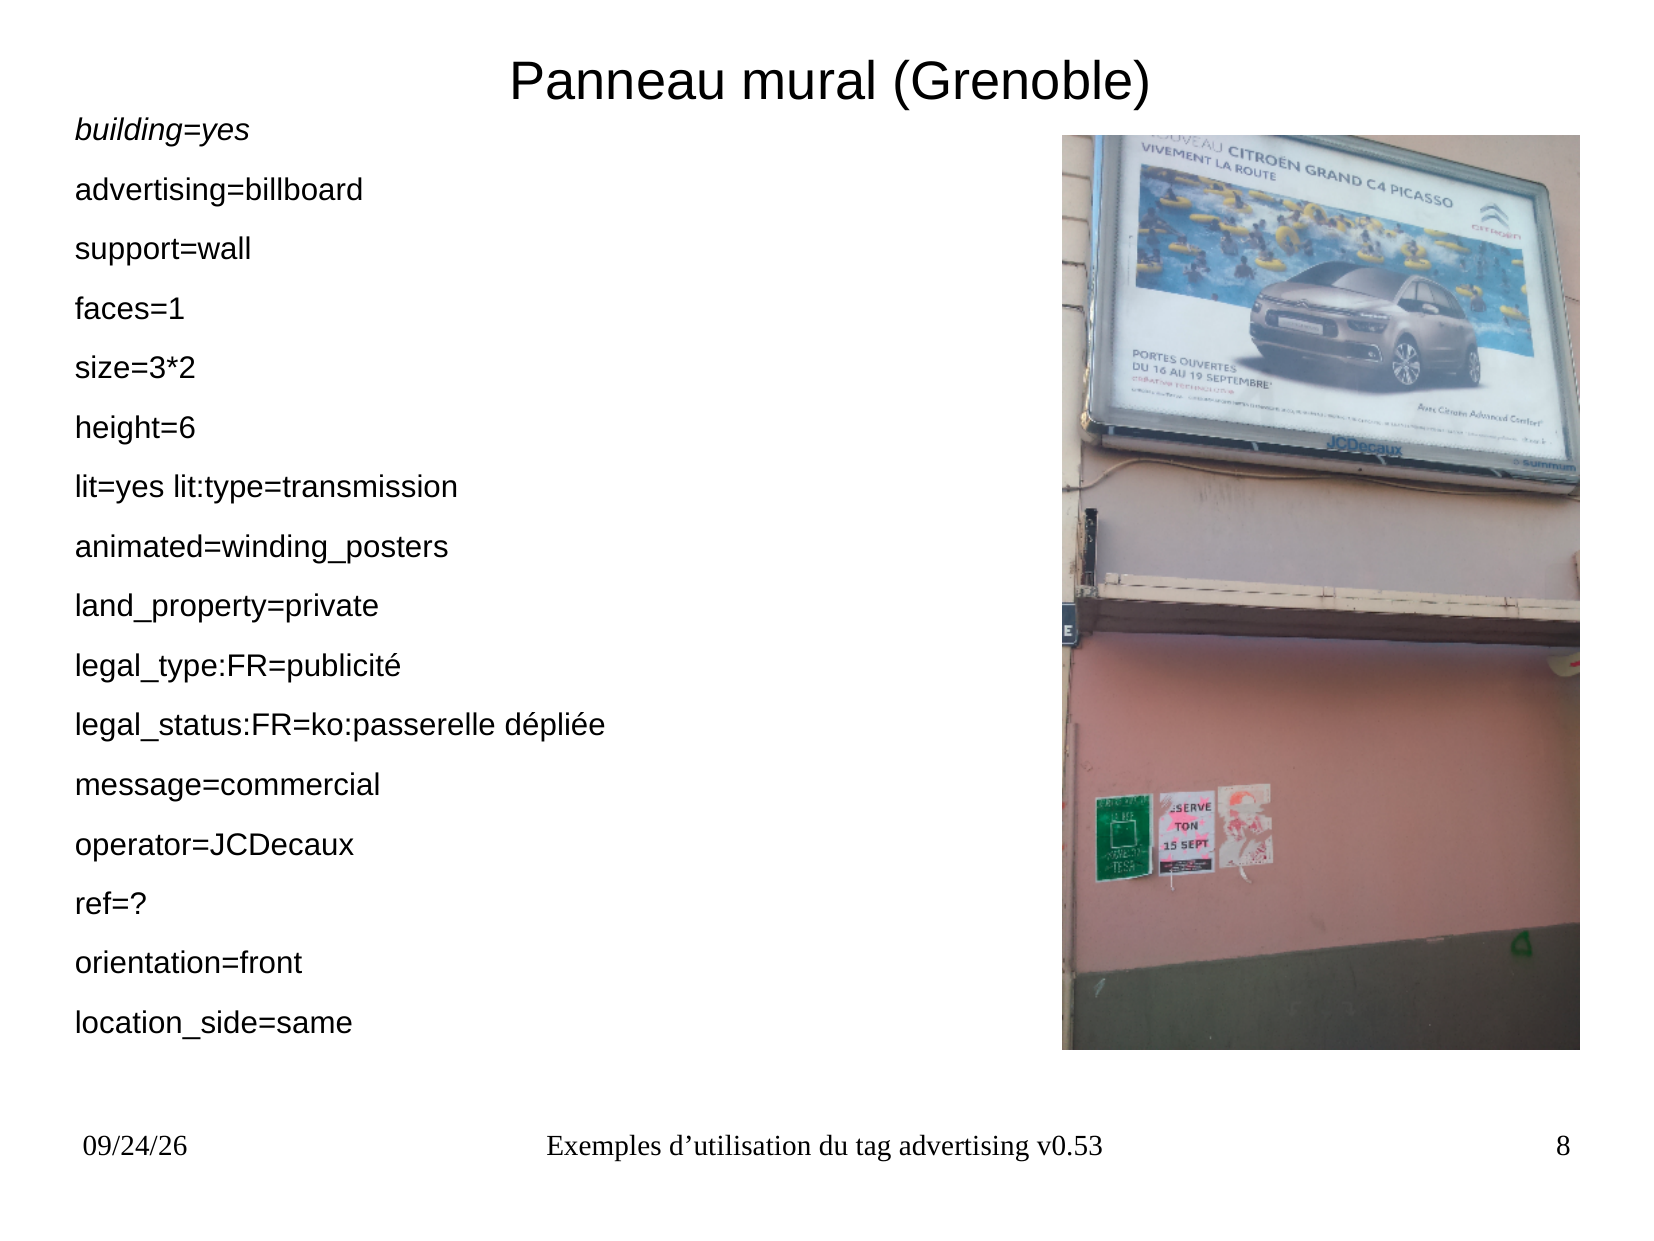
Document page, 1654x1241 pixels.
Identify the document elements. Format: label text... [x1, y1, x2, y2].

picture [1062, 135, 1580, 1051]
text_box building=yes advertising=billboard support=wall faces=1 size=3*2 height=6 lit=yes lit:type=transmission animated=winding_posters land_property=private legal_type:FR=publicité legal_status:FR=ko:passerelle dépliée message=commercial operator=JCDecaux ref=? orientation=front location_side=same [60, 105, 758, 1107]
title Panneau mural (Grenoble) [86, 30, 1576, 133]
